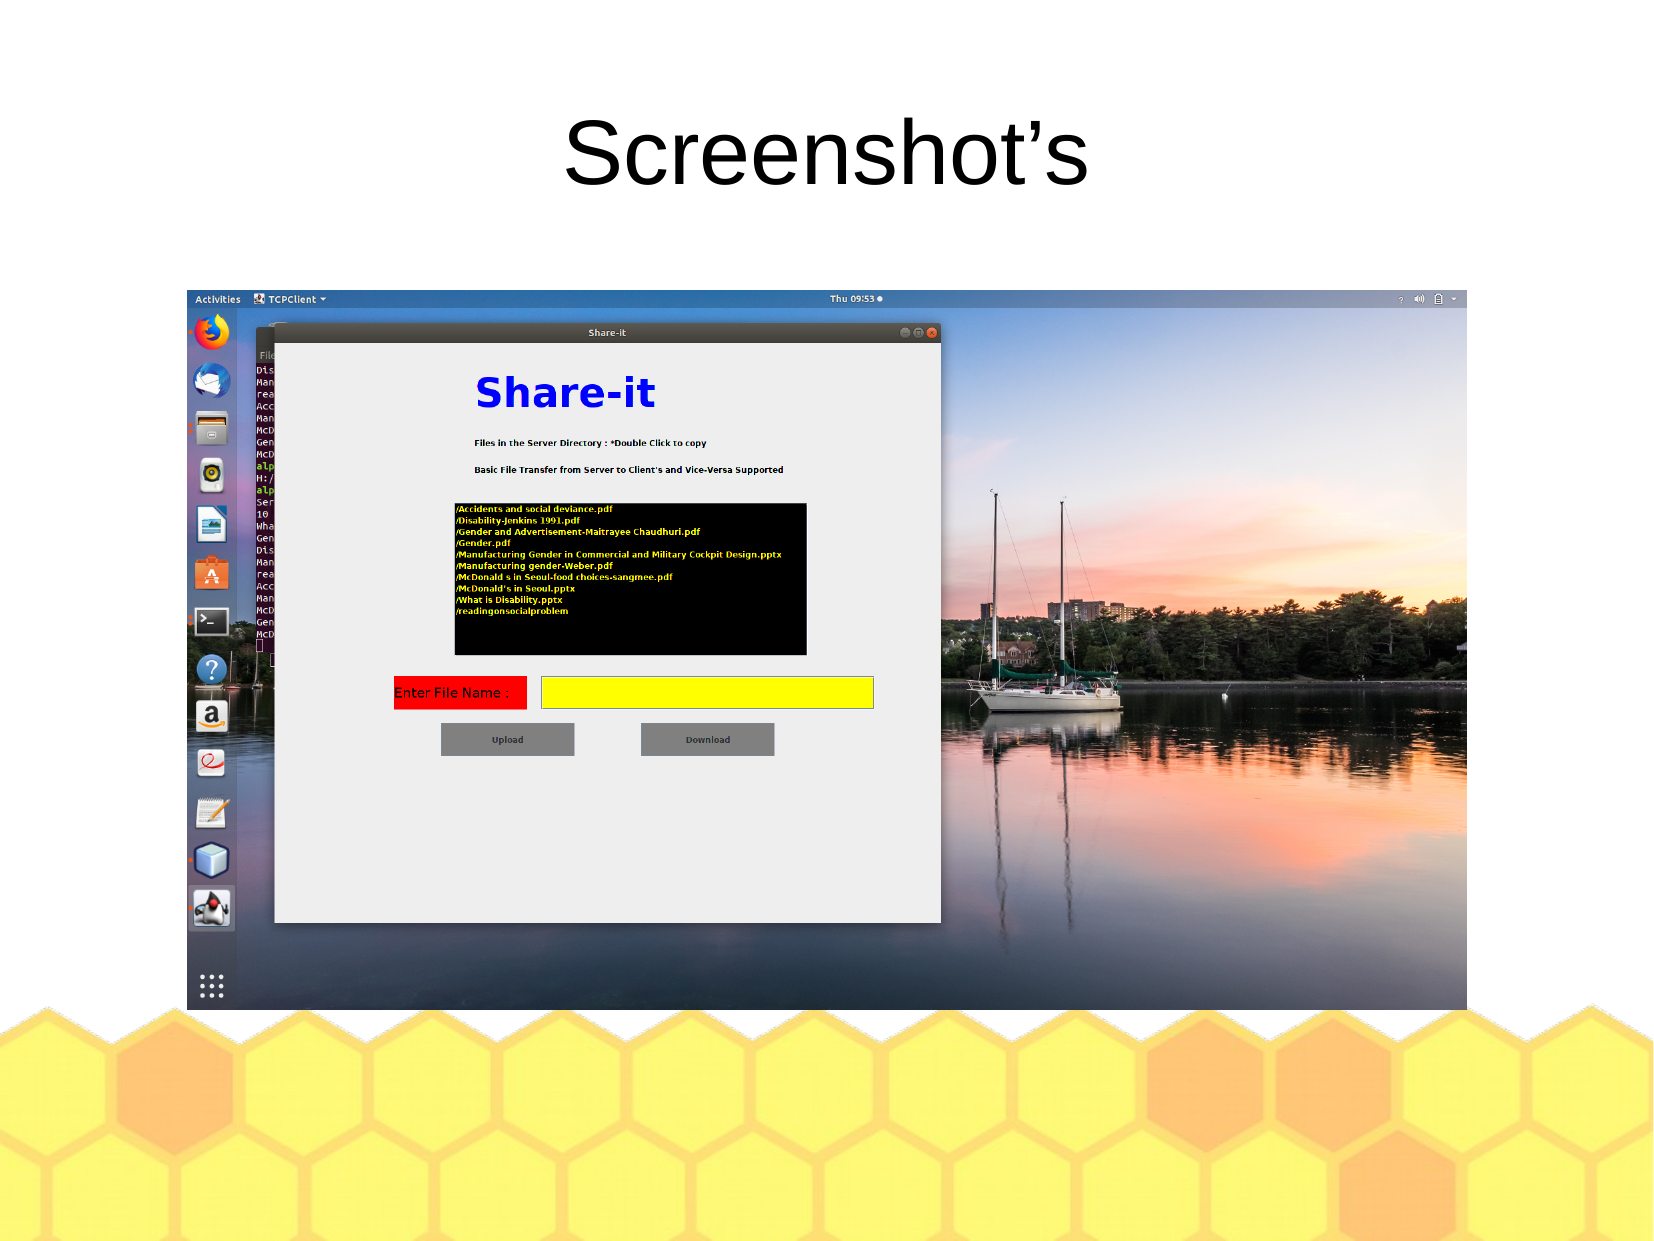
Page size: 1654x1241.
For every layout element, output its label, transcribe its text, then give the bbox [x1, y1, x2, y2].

title Screenshot’s [82, 49, 1571, 257]
picture [0, 290, 1654, 1241]
